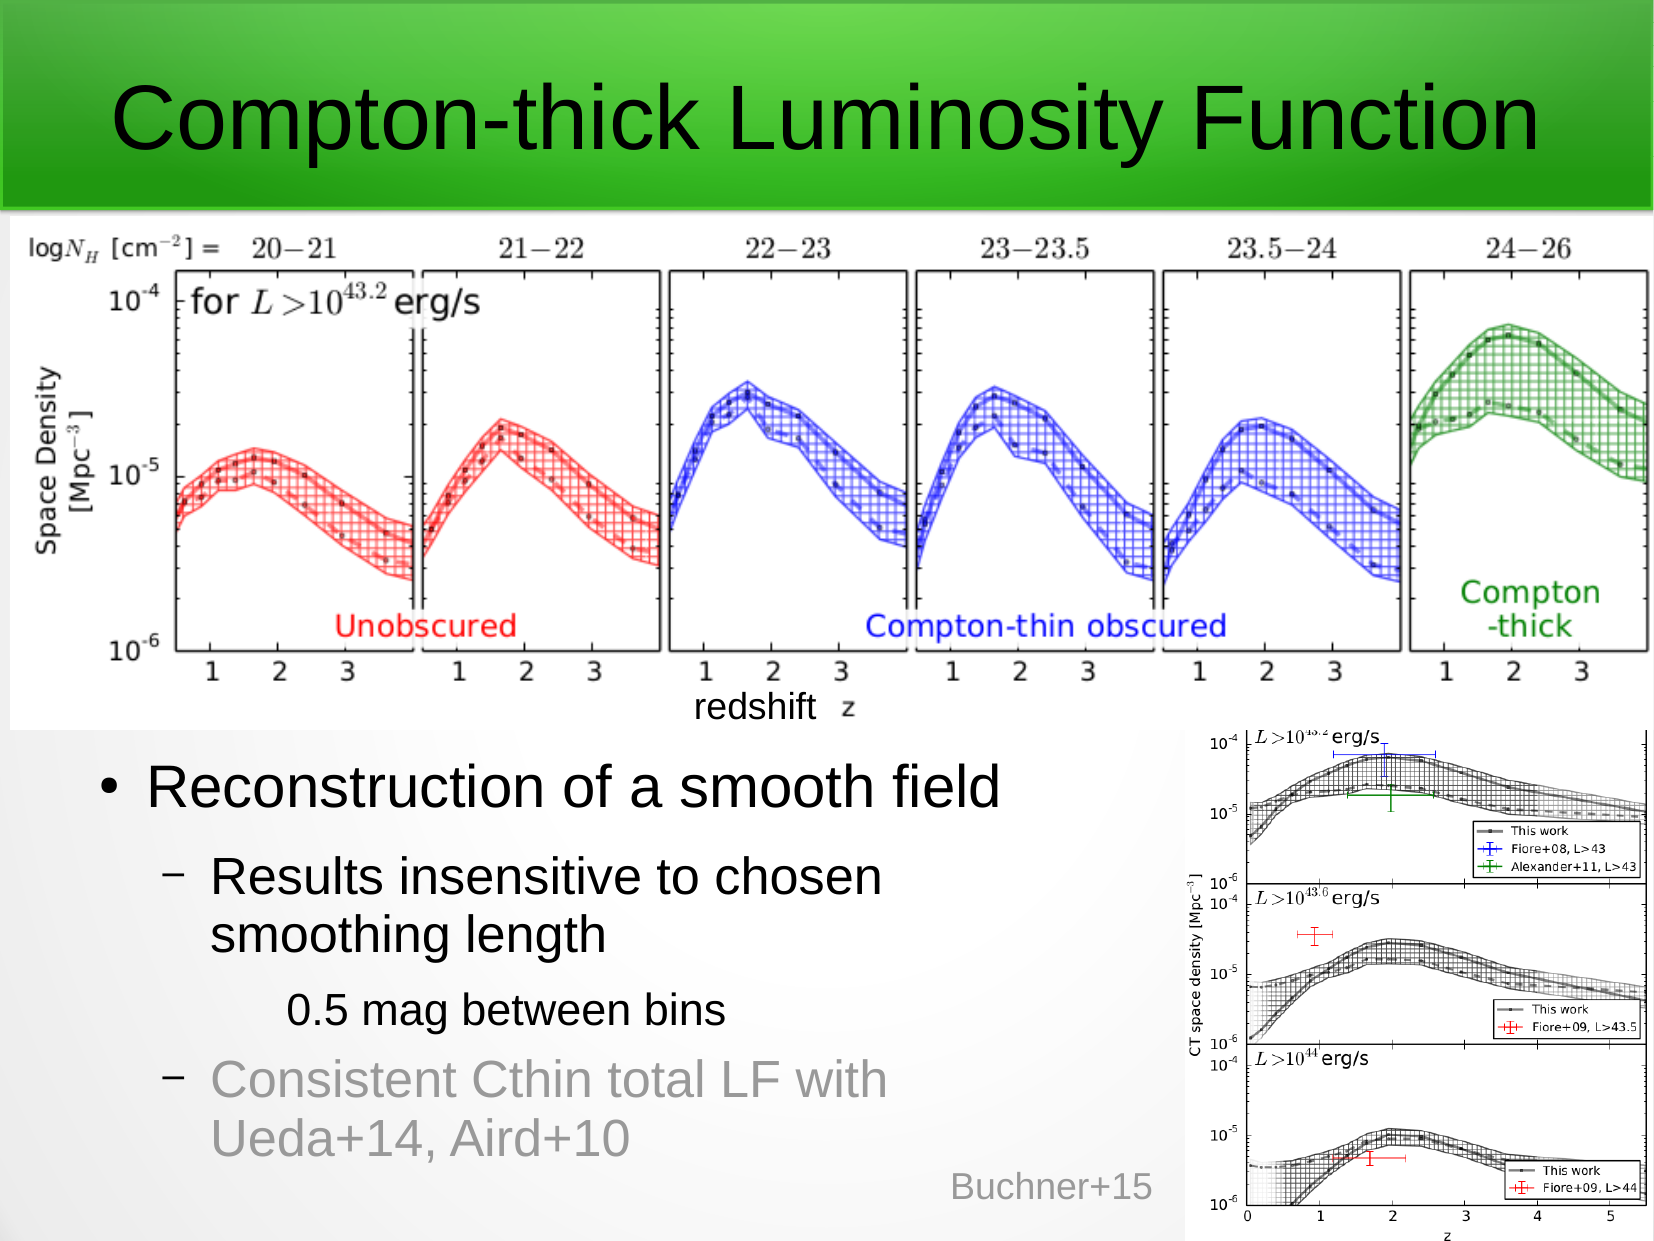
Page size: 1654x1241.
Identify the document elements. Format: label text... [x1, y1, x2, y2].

list Reconstruction of a smooth field Results insensitive to chosen smoothing length 0.5 mag between bins Consistent Cthin total LF with Ueda+14, Aird+10 [82, 753, 1185, 1171]
text_box redshift [679, 678, 980, 736]
picture [10, 216, 1654, 1241]
title Compton-thick Luminosity Function [82, 47, 1571, 189]
text_box Buchner+15 [900, 1158, 1168, 1216]
